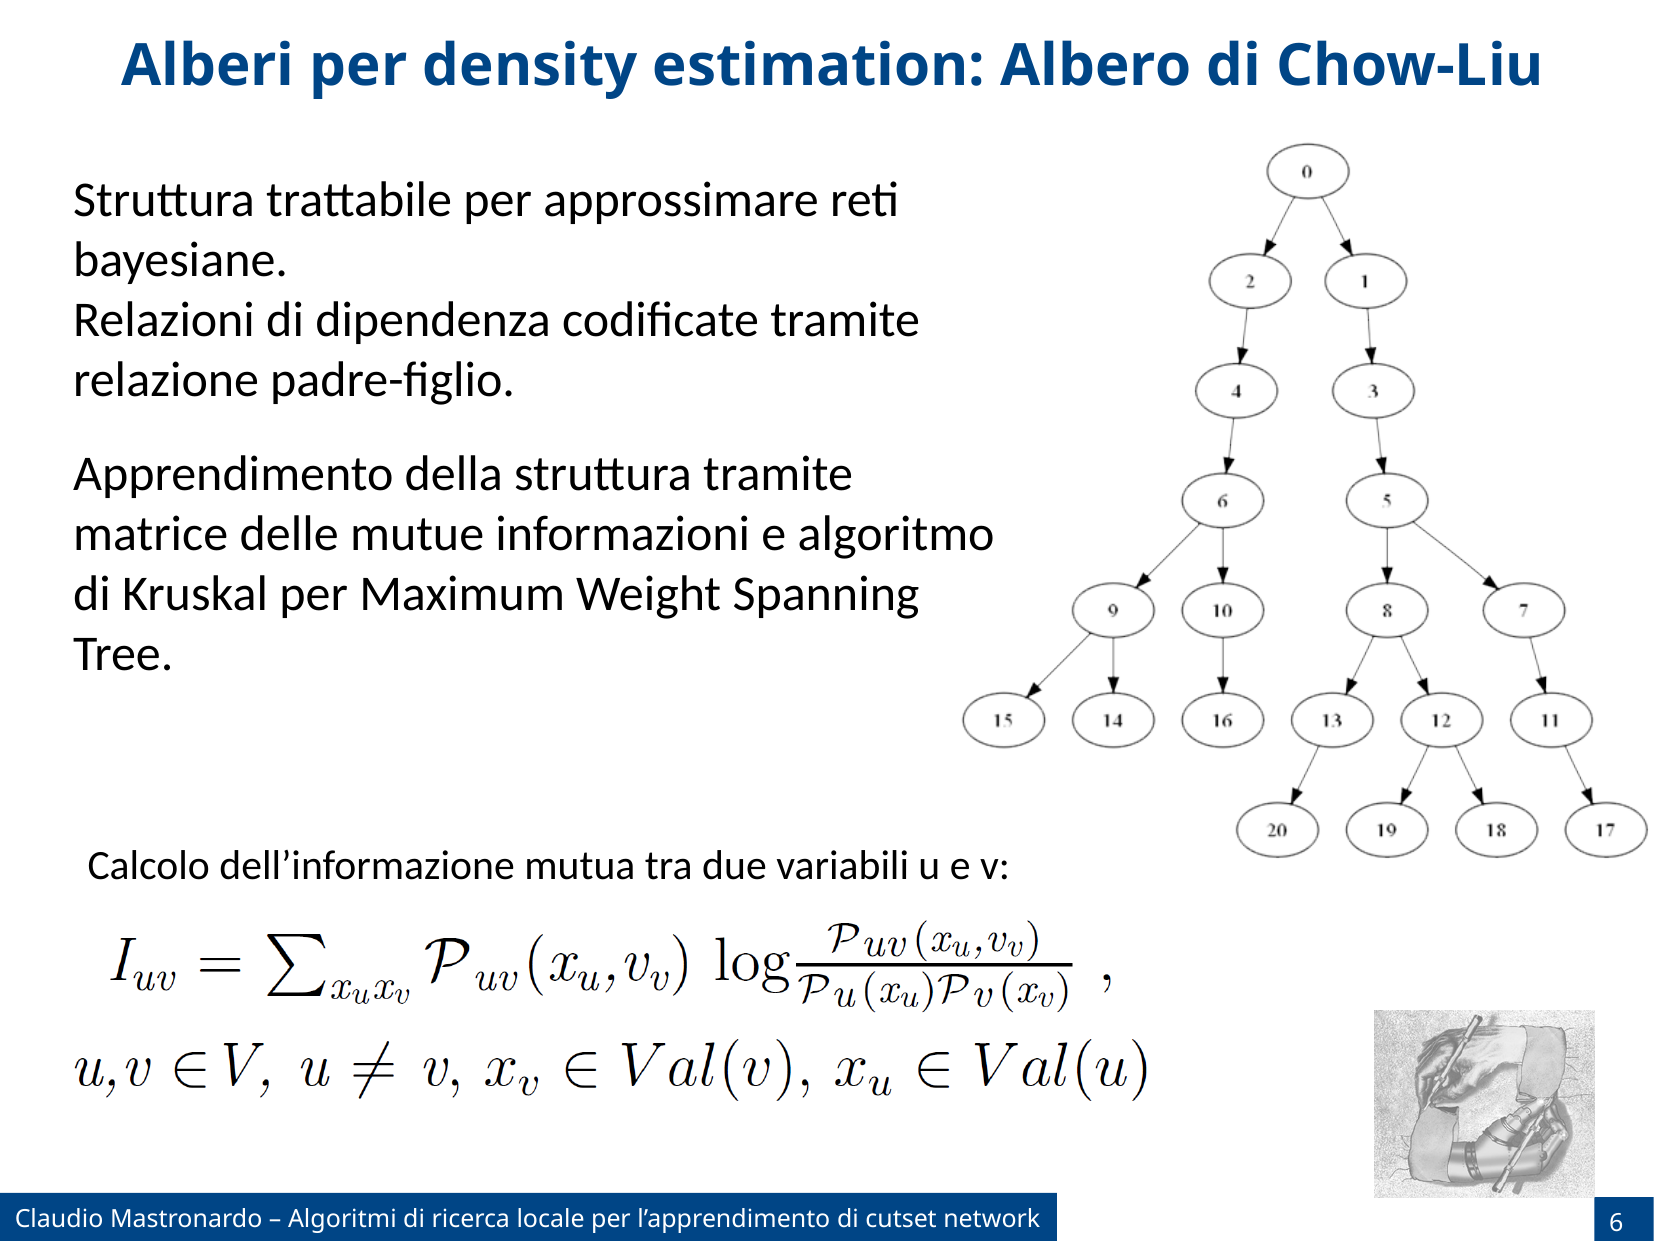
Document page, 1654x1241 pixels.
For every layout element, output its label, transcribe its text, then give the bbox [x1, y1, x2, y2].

title Alberi per density estimation: Albero di Chow-Liu [41, 17, 1625, 107]
text_box Apprendimento della struttura tramite matrice delle mutue informazioni e algoritmo di Kruskal per Maximum Weight Spanning Tree. [58, 433, 957, 691]
picture [957, 138, 1654, 864]
text_box Struttura trattabile per approssimare reti bayesiane. Relazioni di dipendenza codificate tramite relazione padre-figlio. [58, 158, 957, 417]
text_box Calcolo dell’informazione mutua tra due variabili u e v: [72, 830, 1059, 897]
chart [62, 916, 1165, 1117]
